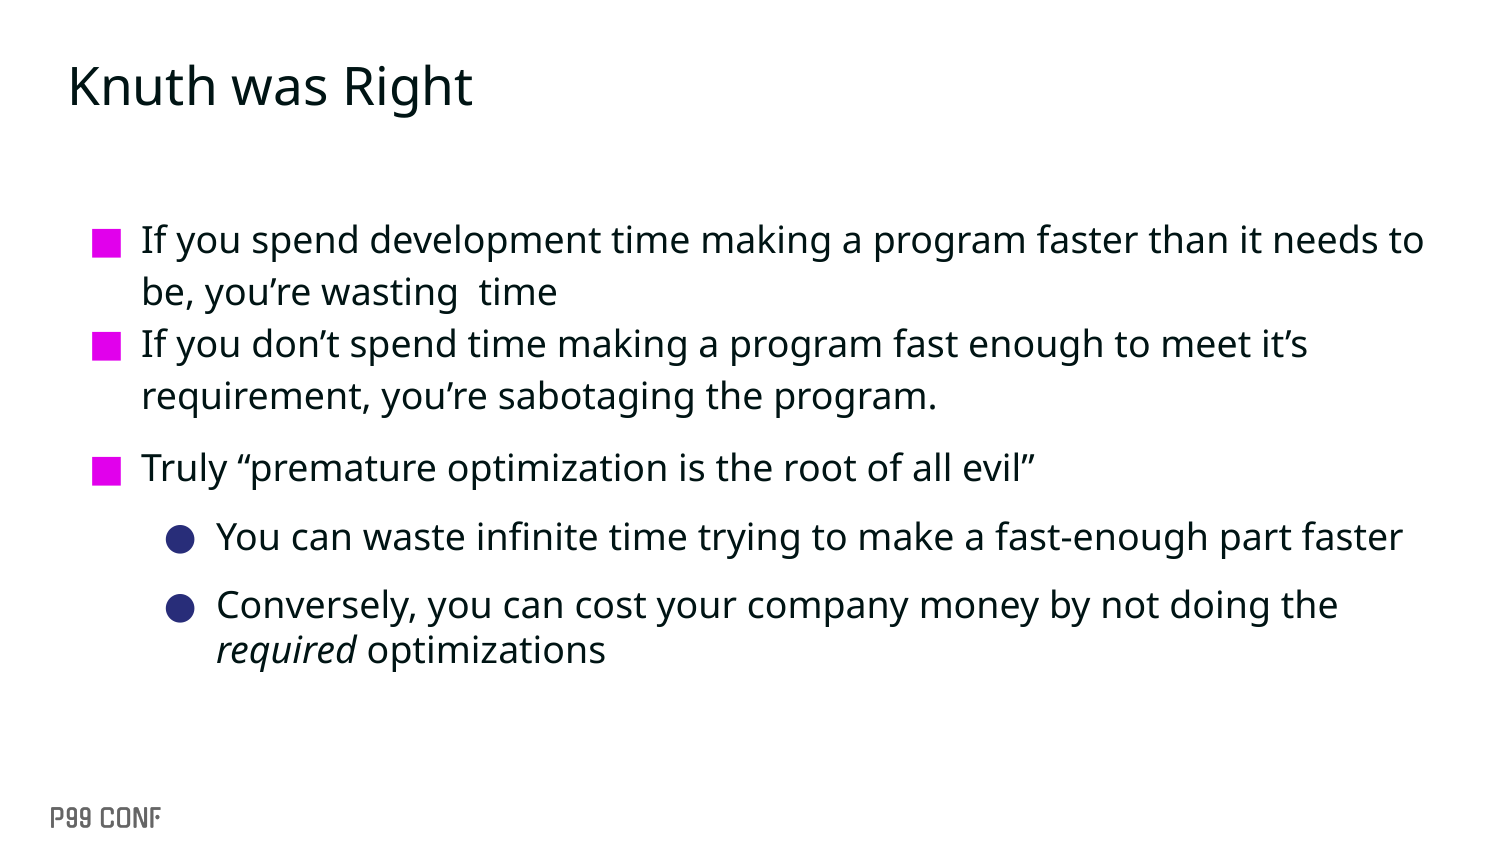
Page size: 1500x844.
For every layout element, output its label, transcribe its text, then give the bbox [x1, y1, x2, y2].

picture [51, 807, 161, 828]
list If you spend development time making a program faster than it needs to be, you’re wasting time If you don’t spend time making a program fast enough to meet it’s requirement, you’re sabotaging the program. Truly “premature optimization is the root of all evil” You can waste infinite time trying to make a fast-enough part faster Conversely, you can cost your company money by not doing the required optimizations [51, 149, 1449, 711]
title Knuth was Right [52, 37, 1451, 132]
